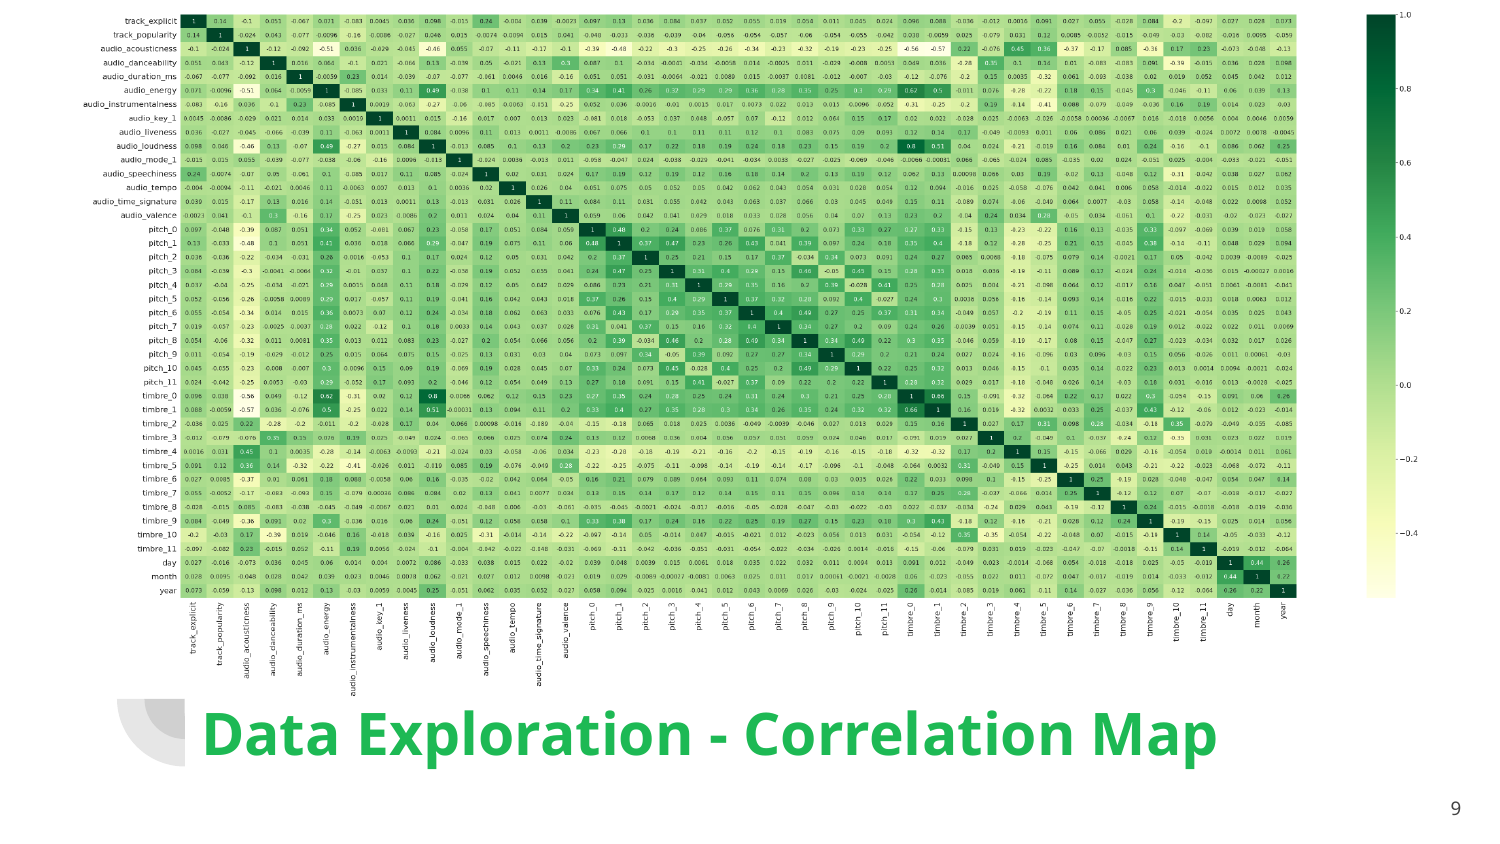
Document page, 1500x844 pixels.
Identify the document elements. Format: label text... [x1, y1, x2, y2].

picture [80, 9, 1420, 698]
slide_number <number> [1386, 777, 1477, 842]
title Data Exploration - Correlation Map [185, 698, 1236, 767]
